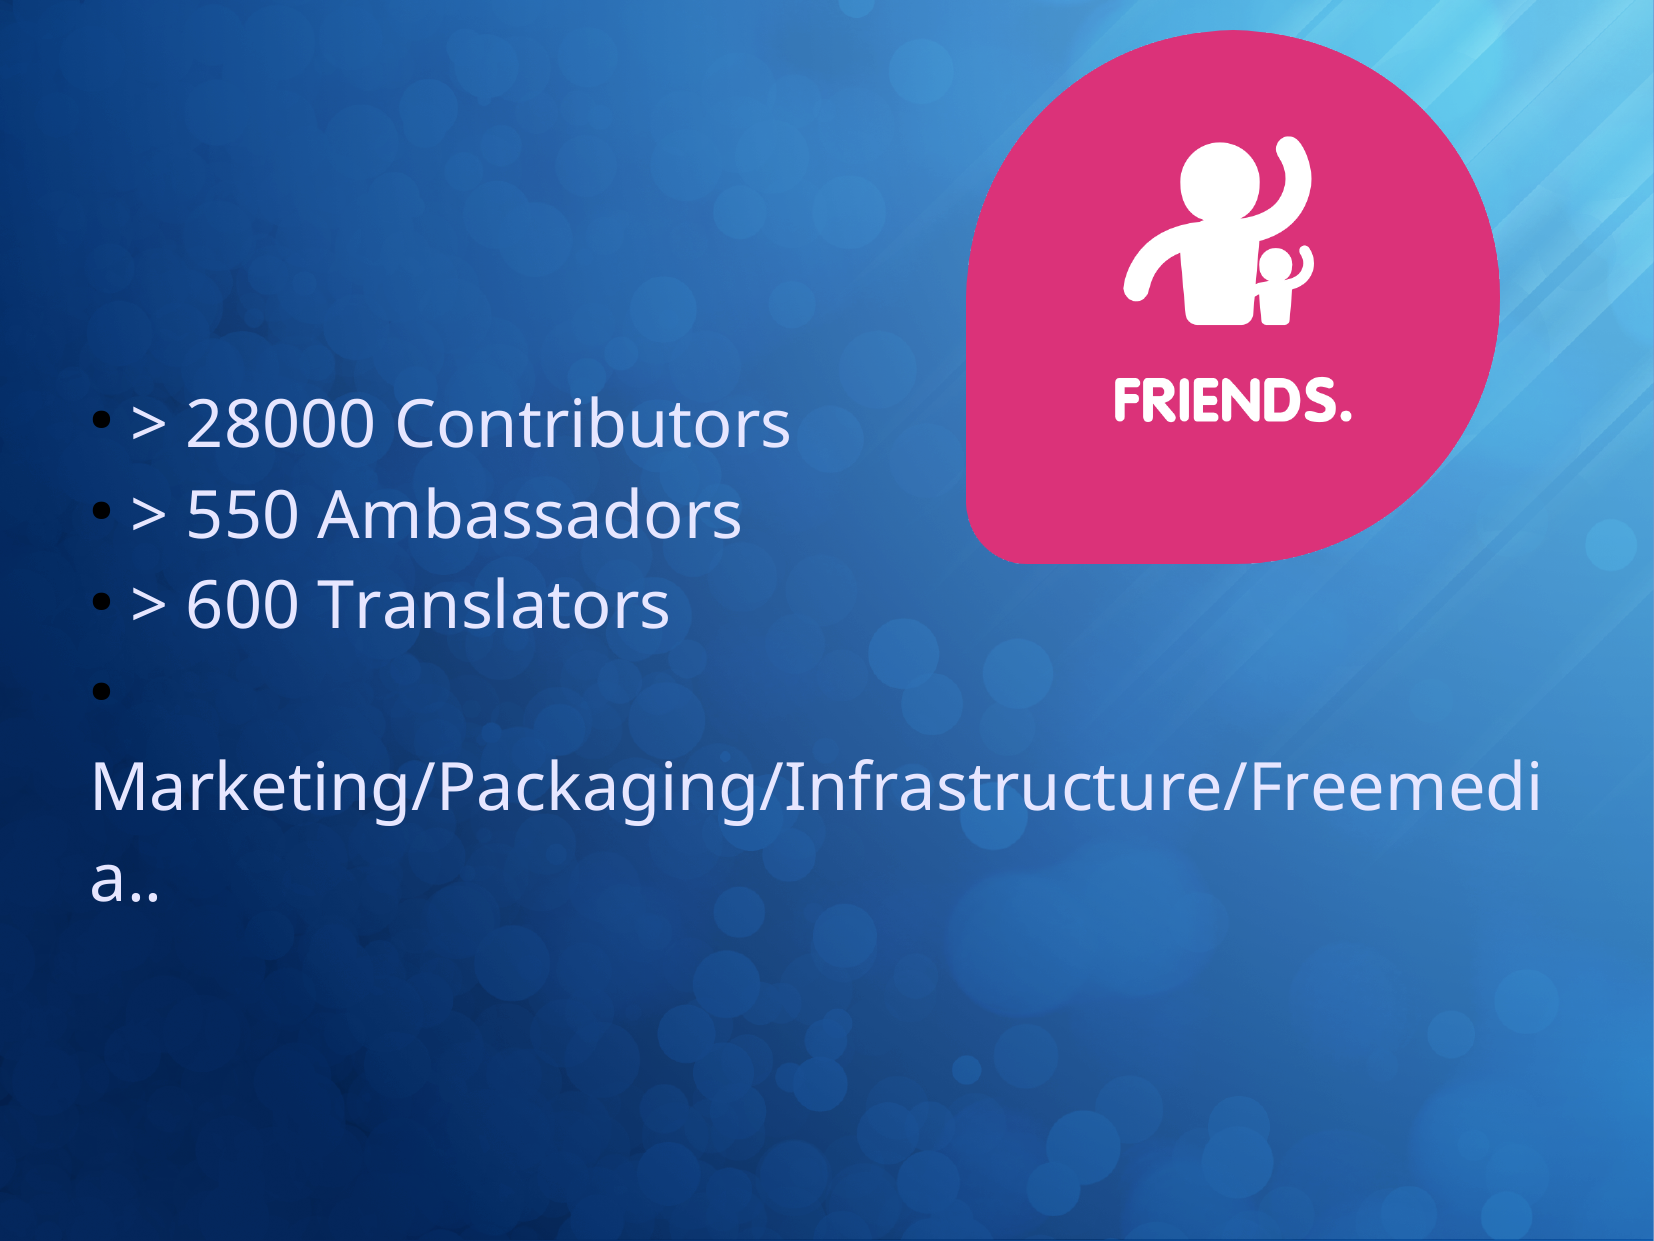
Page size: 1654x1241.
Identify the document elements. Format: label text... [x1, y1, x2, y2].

picture [0, 0, 1654, 1241]
text_box > 28000 Contributors > 550 Ambassadors > 600 Translators Marketing/Packaging/Infrastructure/Freemedia.. [89, 100, 1578, 1015]
